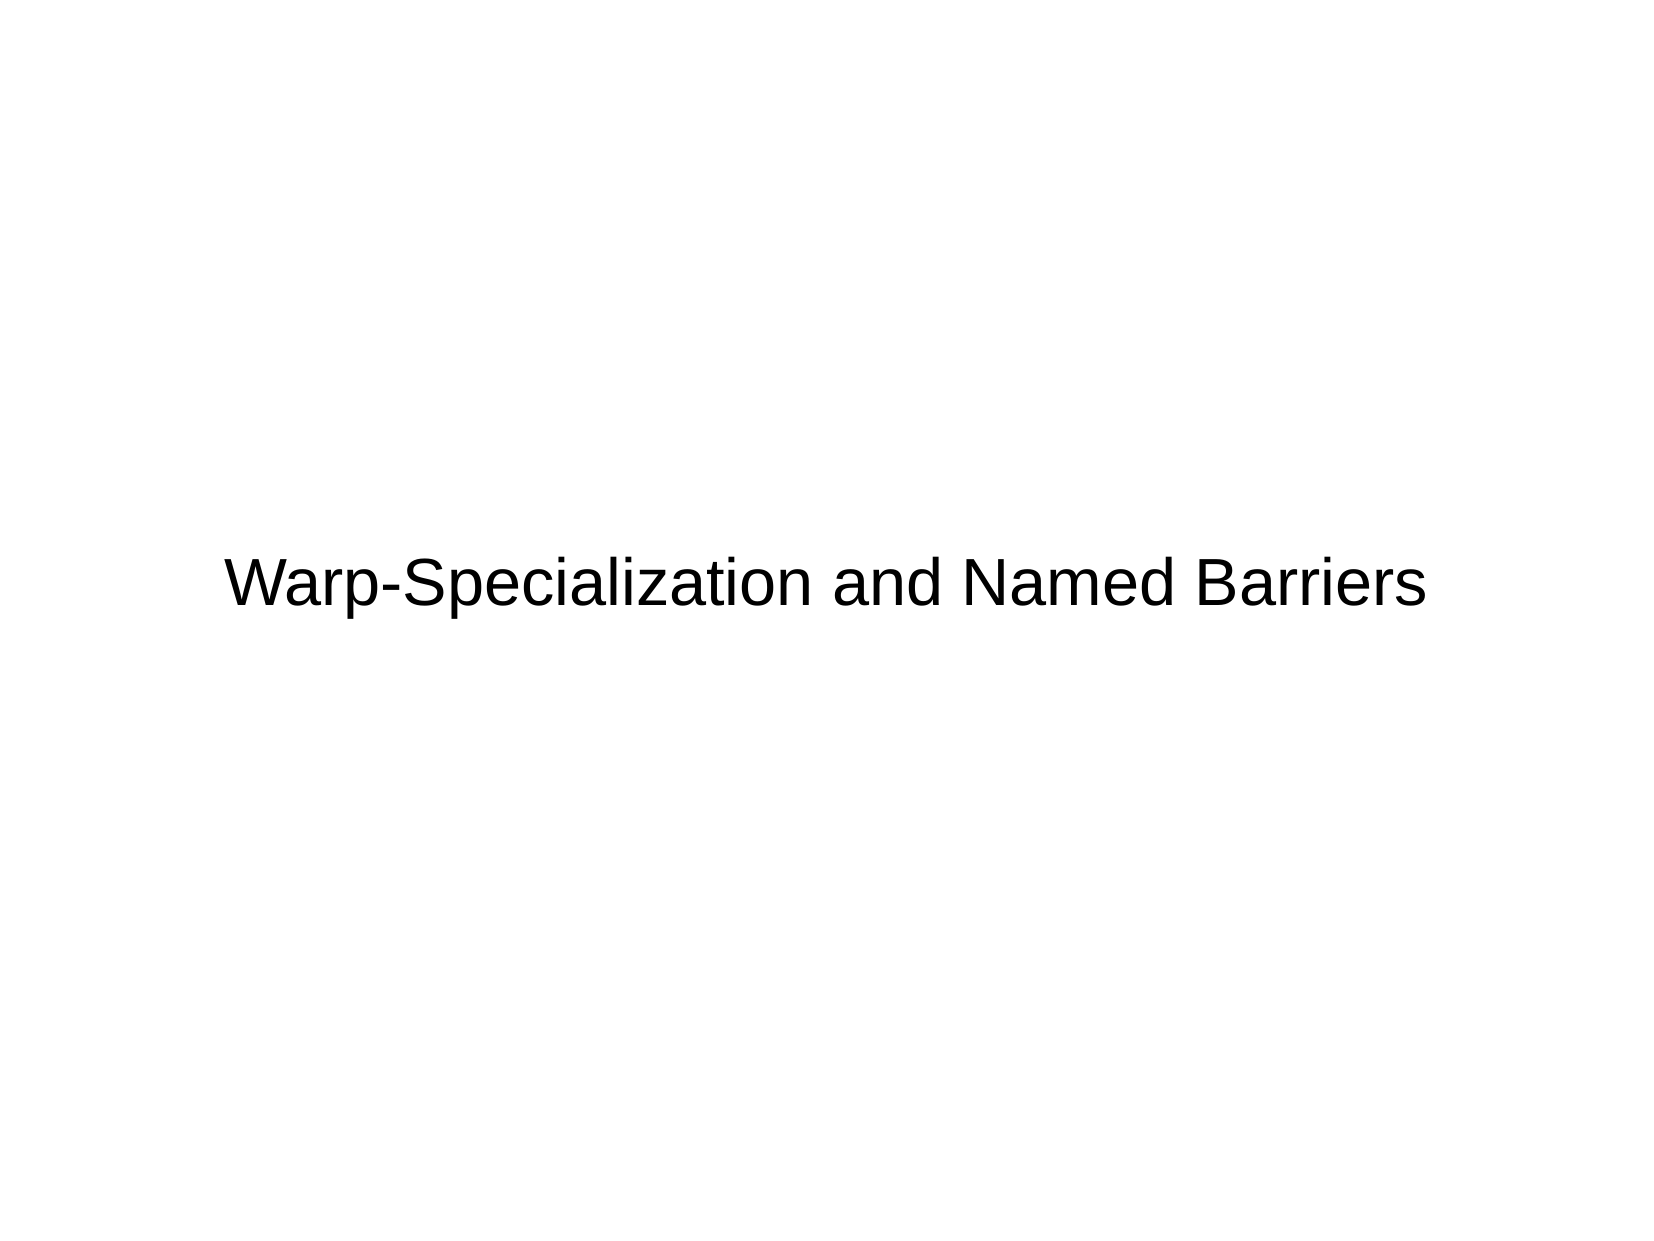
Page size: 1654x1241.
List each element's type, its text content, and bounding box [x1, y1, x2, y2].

text_box Warp-Specialization and Named Barriers [83, 49, 1571, 1109]
